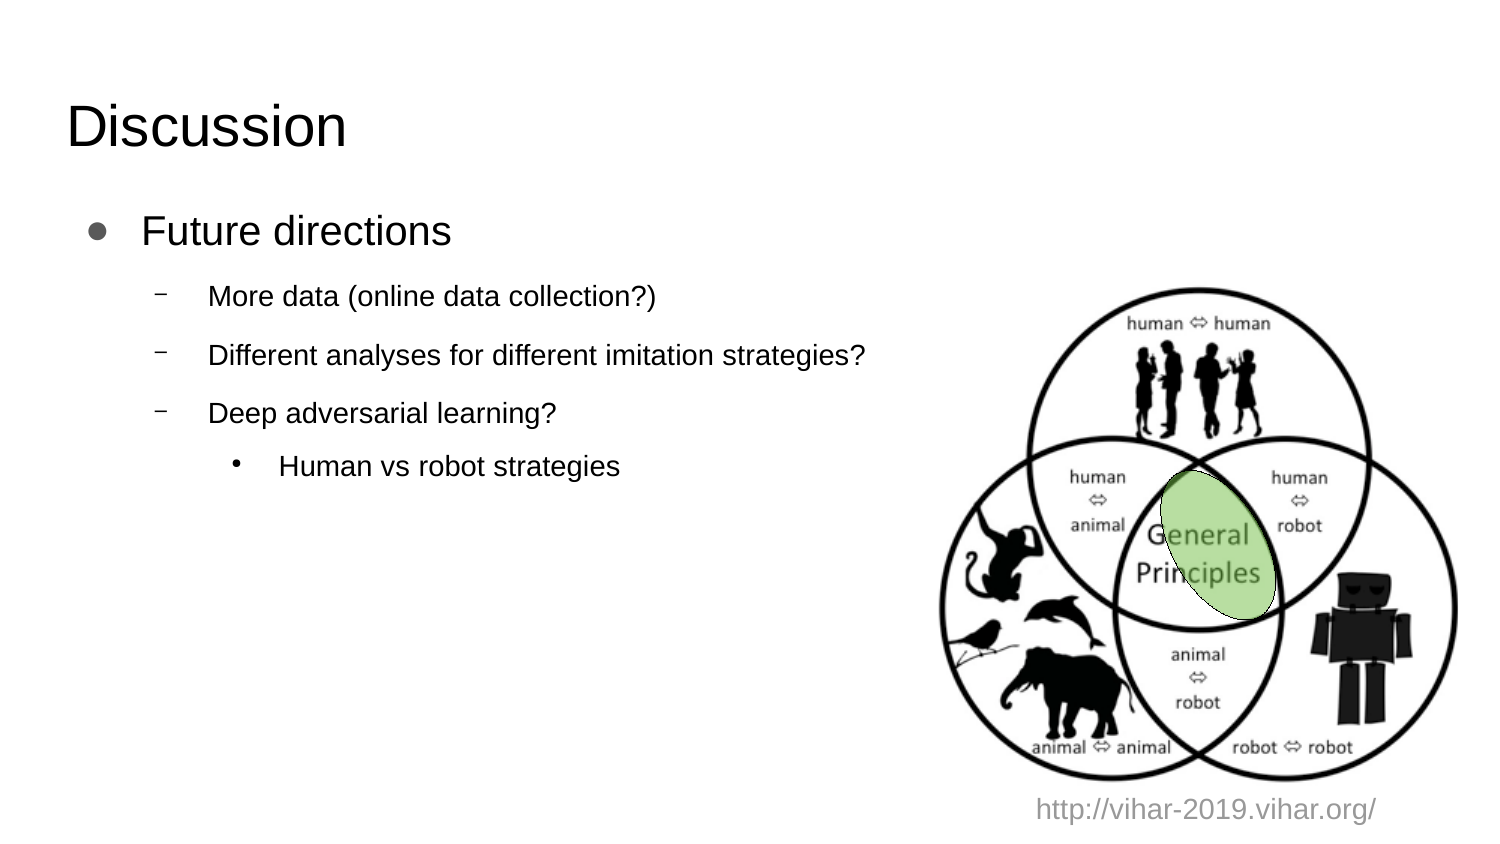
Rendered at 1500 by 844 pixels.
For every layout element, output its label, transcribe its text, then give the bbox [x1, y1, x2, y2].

text_box [1160, 470, 1276, 620]
title Discussion [51, 72, 1449, 167]
list Future directions More data (online data collection?) Different analyses for different imitation strategies? Deep adversarial learning? Human vs robot strategies [51, 188, 1449, 750]
picture [938, 279, 1459, 800]
text_box http://vihar-2019.vihar.org/ [1021, 785, 1486, 843]
